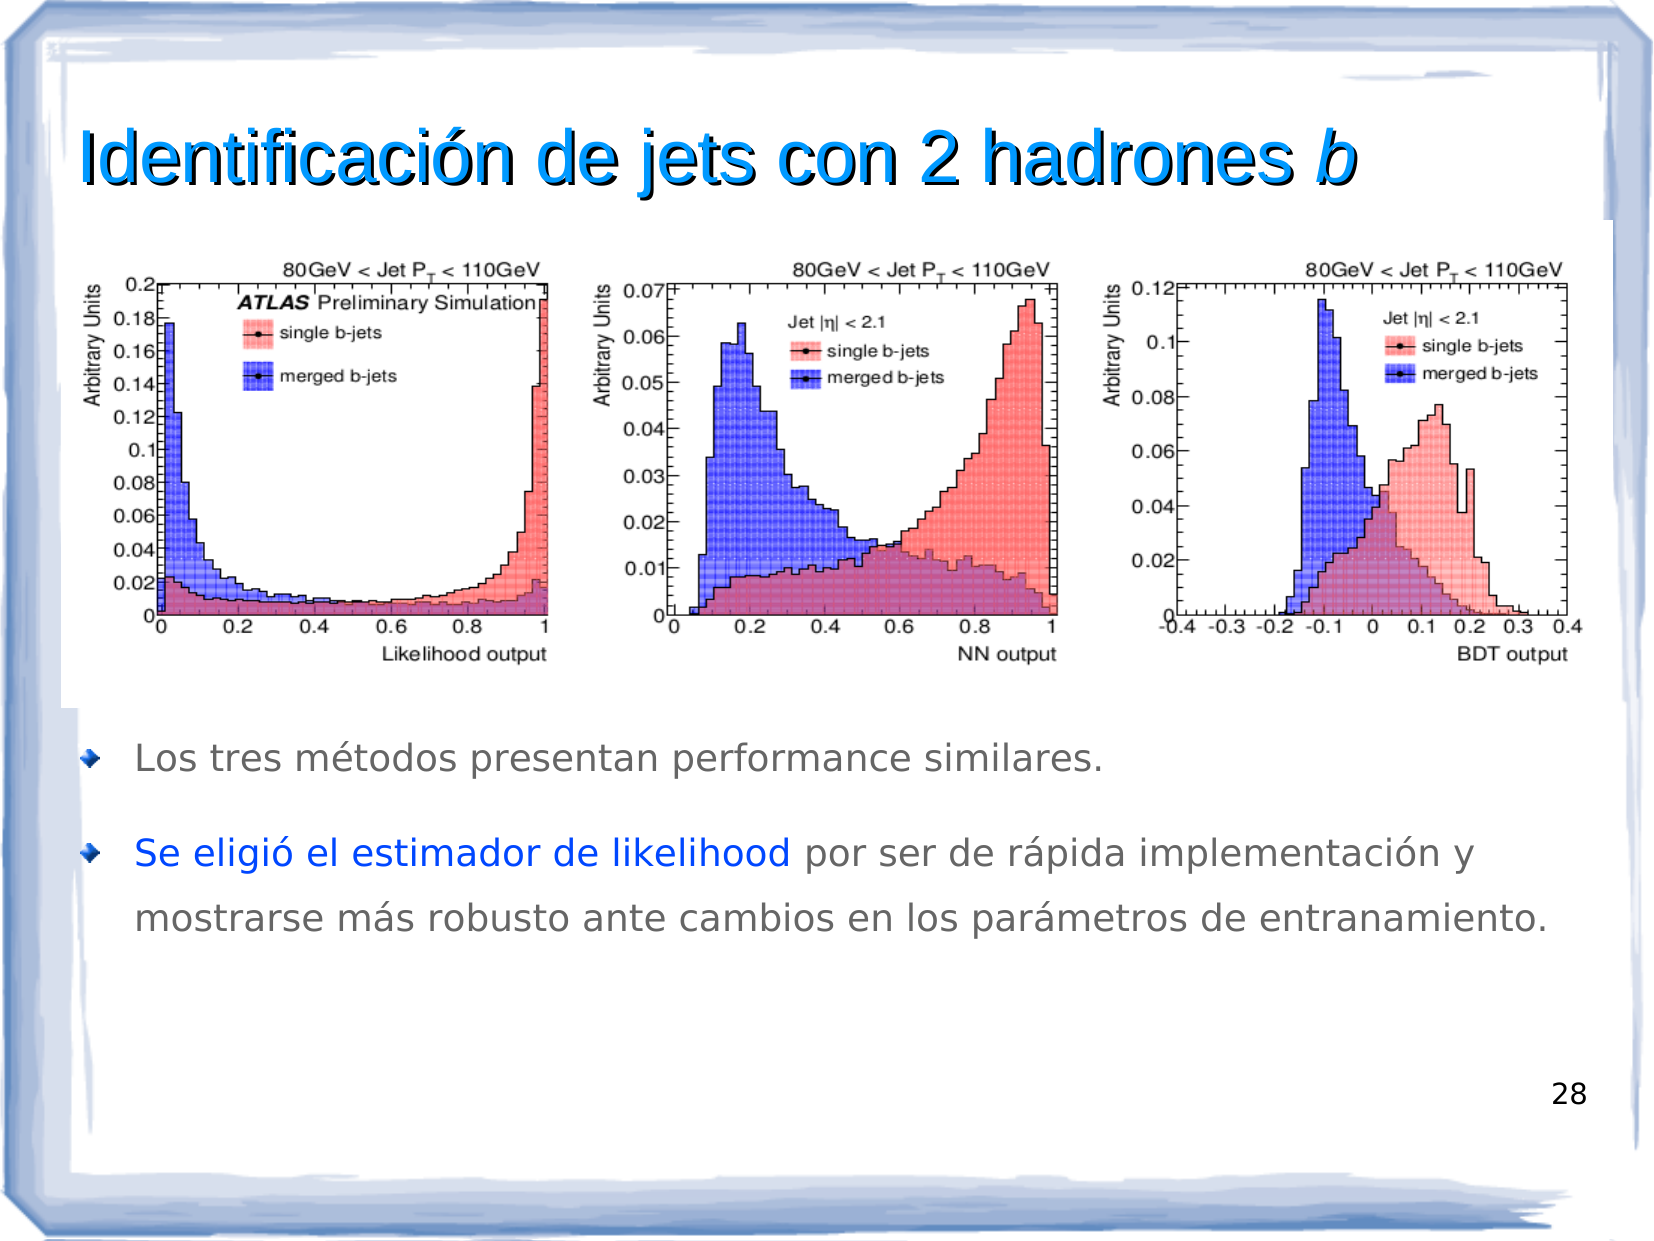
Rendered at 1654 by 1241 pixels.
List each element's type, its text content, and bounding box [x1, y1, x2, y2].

list Los tres métodos presentan performance similares. Se eligió el estimador de likelihood por ser de rápida implementación y mostrarse más robusto ante cambios en los parámetros de entranamiento. [63, 715, 1558, 1077]
picture [0, 0, 1654, 1241]
title Identificación de jets con 2 hadrones b [66, 83, 1450, 220]
